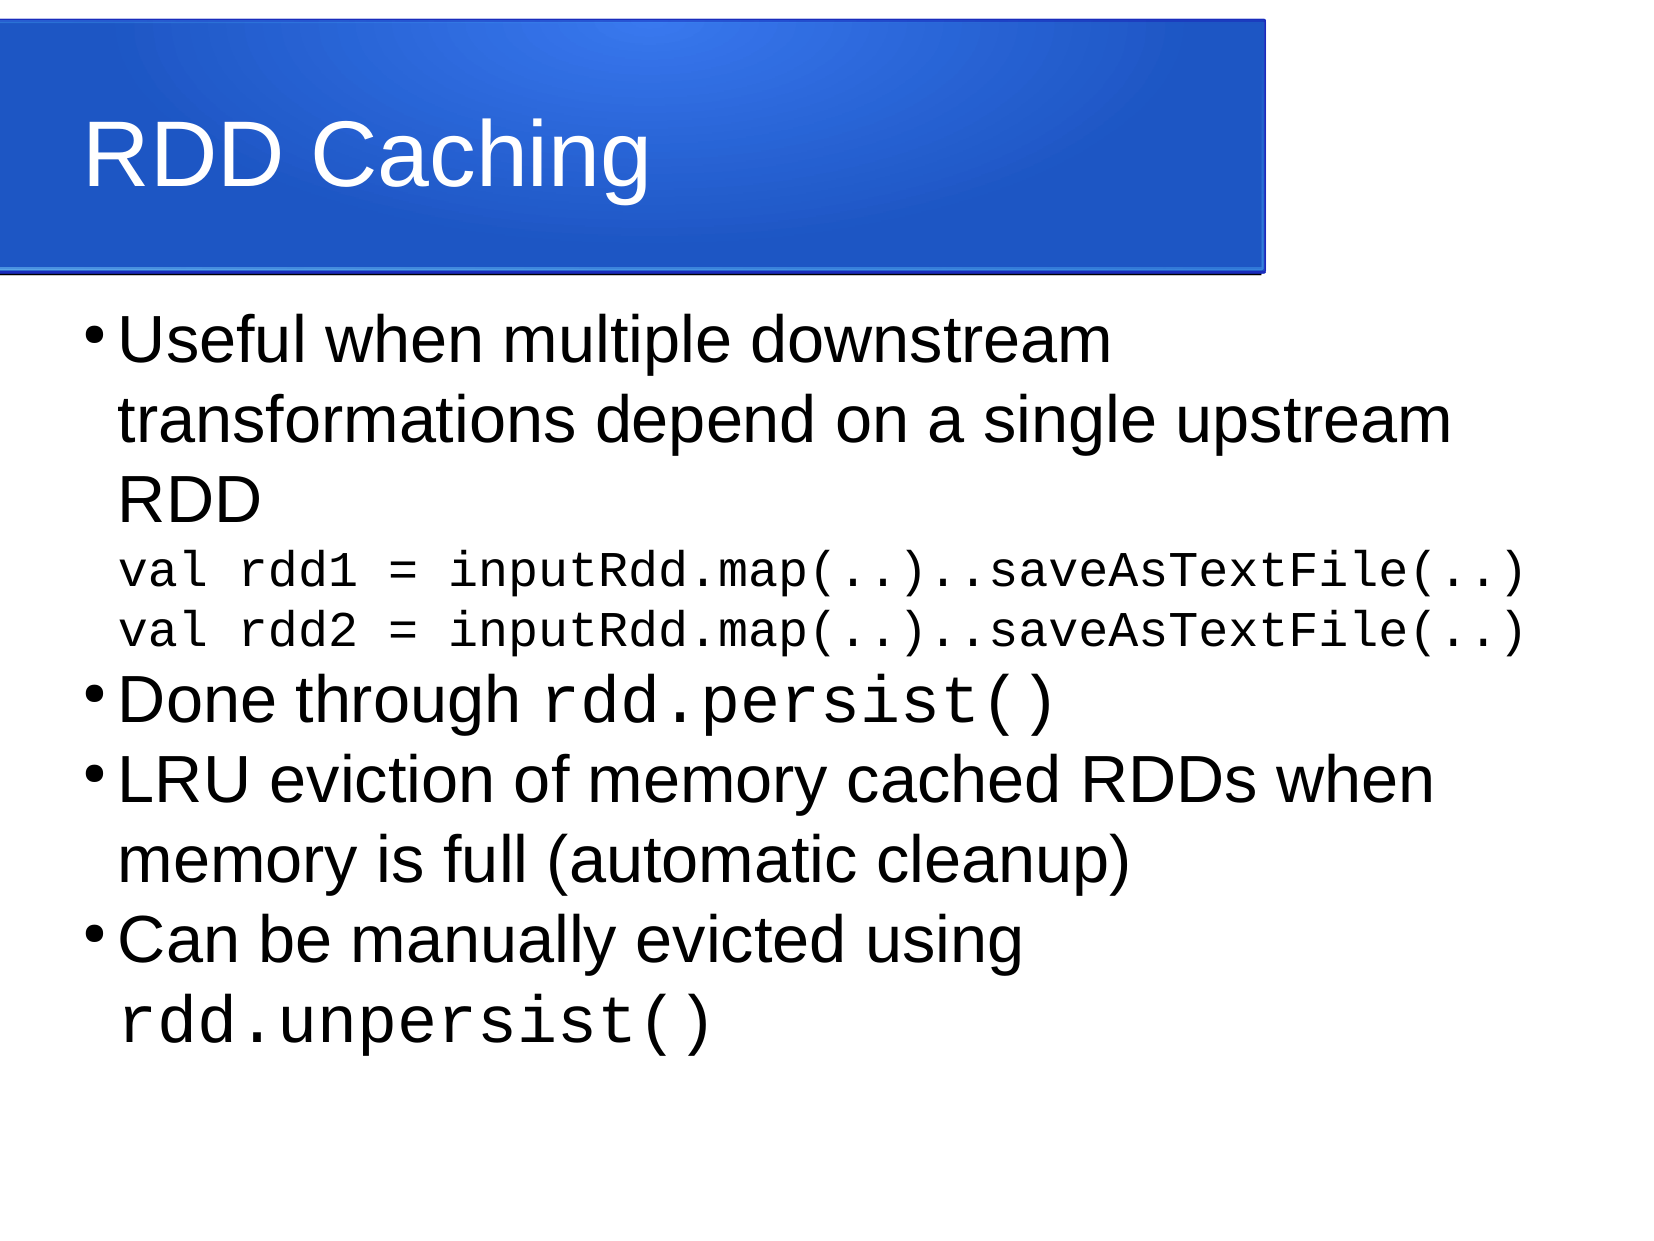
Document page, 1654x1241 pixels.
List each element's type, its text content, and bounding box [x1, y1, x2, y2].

picture [0, 17, 1269, 282]
text_box RDD Caching [82, 47, 1234, 252]
text_box Useful when multiple downstream transformations depend on a single upstream RDD val rdd1 = inputRdd.map(..)..saveAsTextFile(..) val rdd2 = inputRdd.map(..)..saveAsTextFile(..) Done through rdd.persist() LRU eviction of memory cached RDDs when memory is full (automatic cleanup) Can be manually evicted using rdd.unpersist() [82, 296, 1571, 1192]
